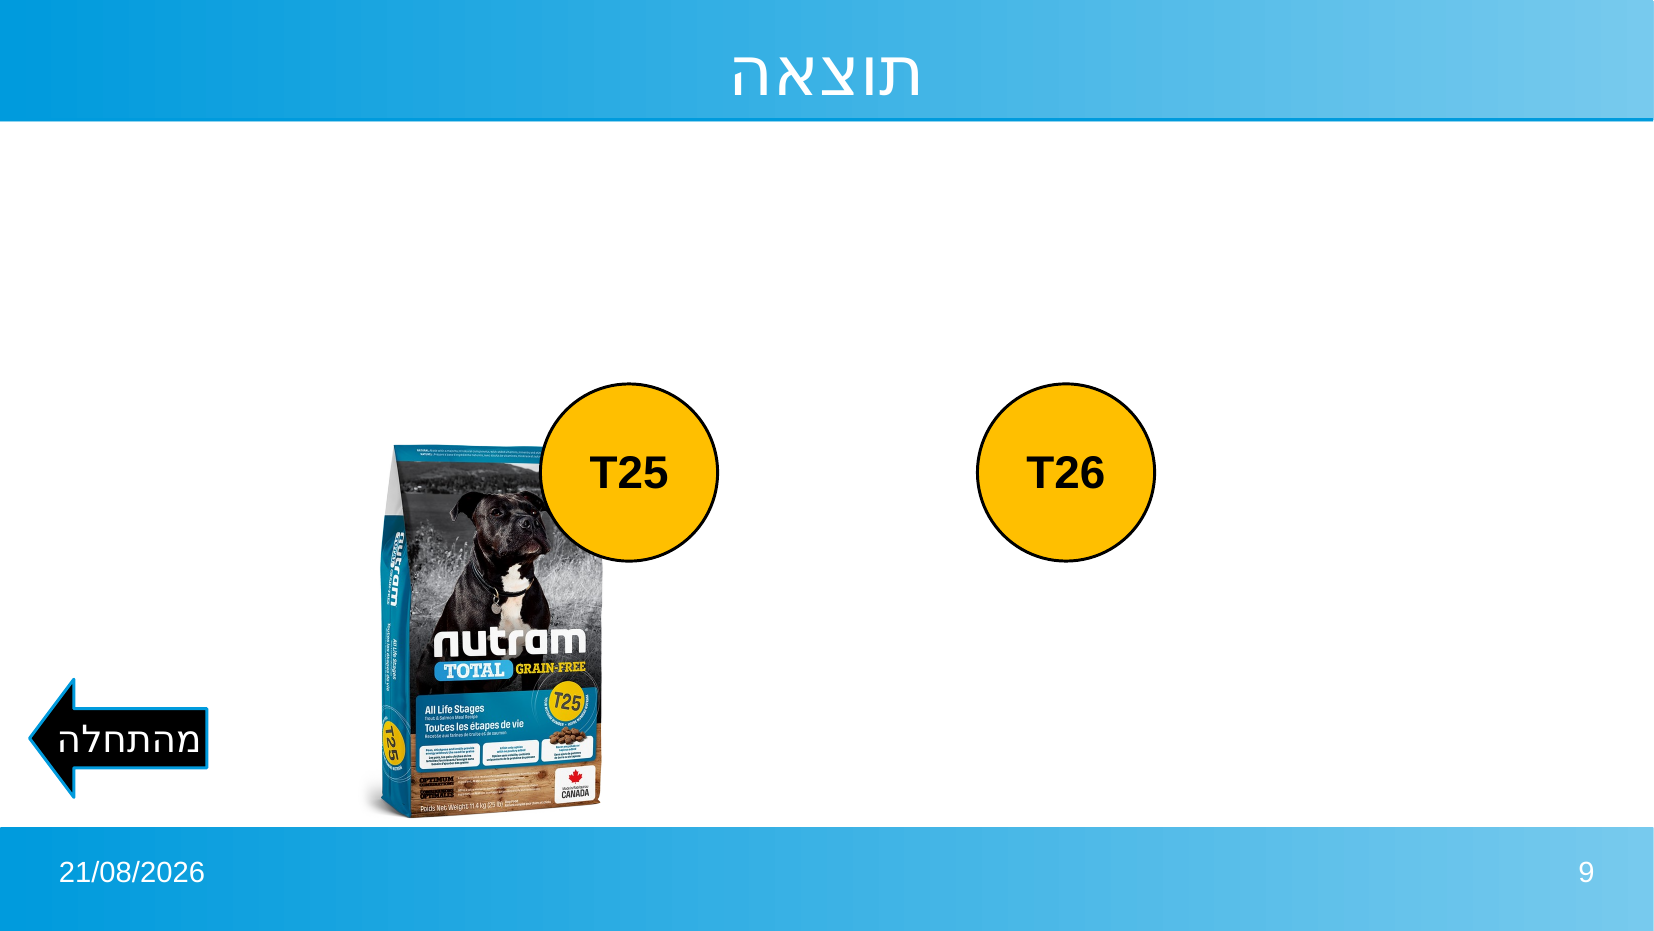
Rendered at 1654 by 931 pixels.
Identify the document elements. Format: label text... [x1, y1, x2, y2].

picture [354, 442, 628, 820]
text_box T26 [977, 383, 1155, 562]
text_box מהתחלה [29, 679, 207, 798]
text_box T25 [540, 383, 718, 562]
title תוצאה [59, 21, 1595, 116]
